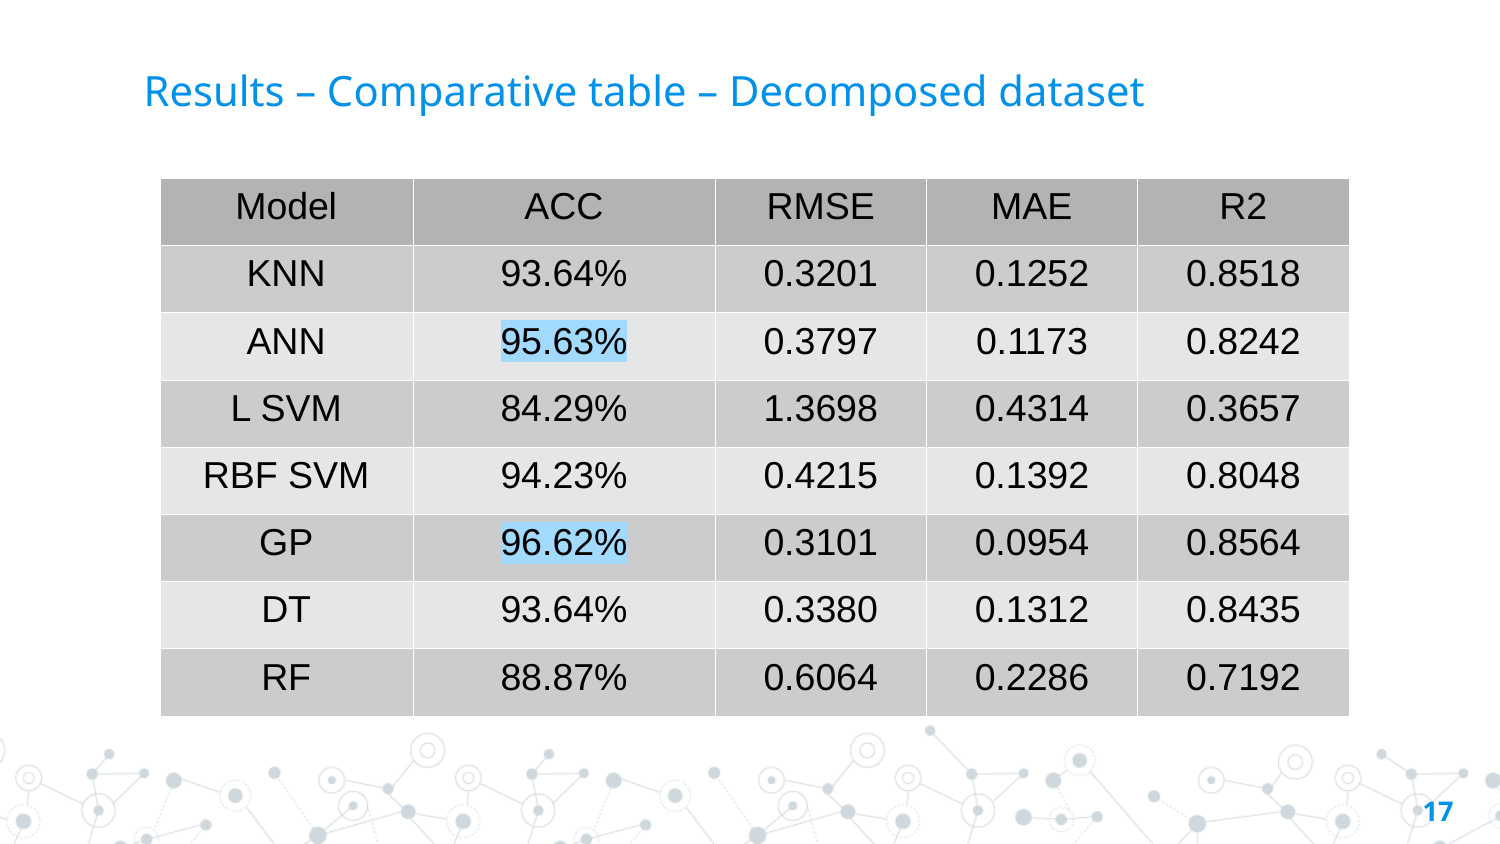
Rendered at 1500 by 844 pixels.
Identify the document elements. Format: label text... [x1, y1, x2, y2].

table_cell GP [161, 515, 413, 581]
table_cell 0.7192 [1138, 649, 1349, 716]
table_cell RBF SVM [161, 448, 413, 514]
table_cell 0.1312 [927, 582, 1137, 648]
table_header RMSE [716, 179, 926, 245]
table_cell 95.63% [414, 313, 715, 380]
table_cell 0.3380 [716, 582, 926, 648]
table_cell 0.2286 [927, 649, 1137, 716]
table_cell 0.1173 [927, 313, 1137, 380]
table_header R2 [1138, 179, 1349, 245]
table_cell 0.8242 [1138, 313, 1349, 380]
table_cell 93.64% [414, 582, 715, 648]
table_cell 0.6064 [716, 649, 926, 716]
table_cell 0.4215 [716, 448, 926, 514]
table_cell DT [161, 582, 413, 648]
table_cell KNN [161, 246, 413, 312]
table_cell 0.1252 [927, 246, 1137, 312]
table_cell 0.8564 [1138, 515, 1349, 581]
table_cell 84.29% [414, 381, 715, 447]
table_cell 88.87% [414, 649, 715, 716]
table_header MAE [927, 179, 1137, 245]
table_cell 0.1392 [927, 448, 1137, 514]
text_box Results – Comparative table – Decomposed dataset [128, 15, 1371, 131]
table_cell 0.3797 [716, 313, 926, 380]
table_cell 0.4314 [927, 381, 1137, 447]
table_cell ANN [161, 313, 413, 380]
table_header ACC [414, 179, 715, 245]
table_cell 0.3101 [716, 515, 926, 581]
table_cell 0.0954 [927, 515, 1137, 581]
table_cell 0.8518 [1138, 246, 1349, 312]
table_cell 1.3698 [716, 381, 926, 447]
table_cell 96.62% [414, 515, 715, 581]
table_cell 94.23% [414, 448, 715, 514]
table_cell 0.8435 [1138, 582, 1349, 648]
table_header Model [161, 179, 413, 245]
table_cell L SVM [161, 381, 413, 447]
table_cell 0.3657 [1138, 381, 1349, 447]
table_cell RF [161, 649, 413, 716]
picture [0, 0, 1500, 844]
text_box <number> [1378, 779, 1469, 844]
table_cell 93.64% [414, 246, 715, 312]
table_cell 0.3201 [716, 246, 926, 312]
table_cell 0.8048 [1138, 448, 1349, 514]
